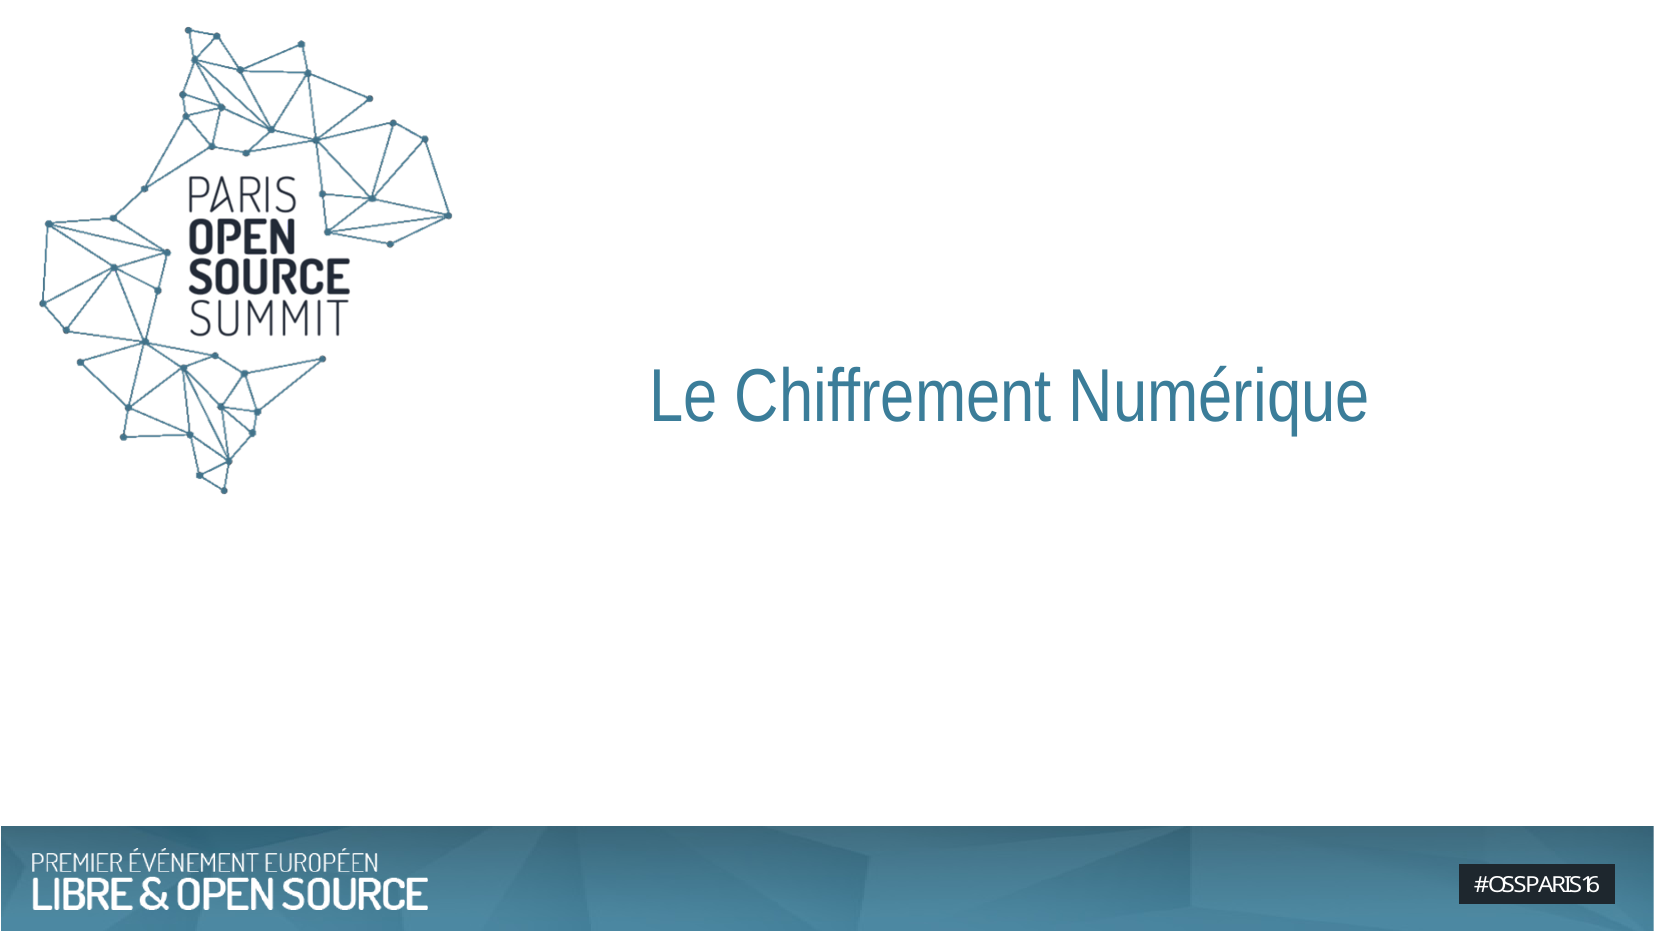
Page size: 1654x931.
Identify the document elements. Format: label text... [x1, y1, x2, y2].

title Le Chiffrement Numérique [413, 317, 1607, 473]
picture [11, 11, 549, 543]
